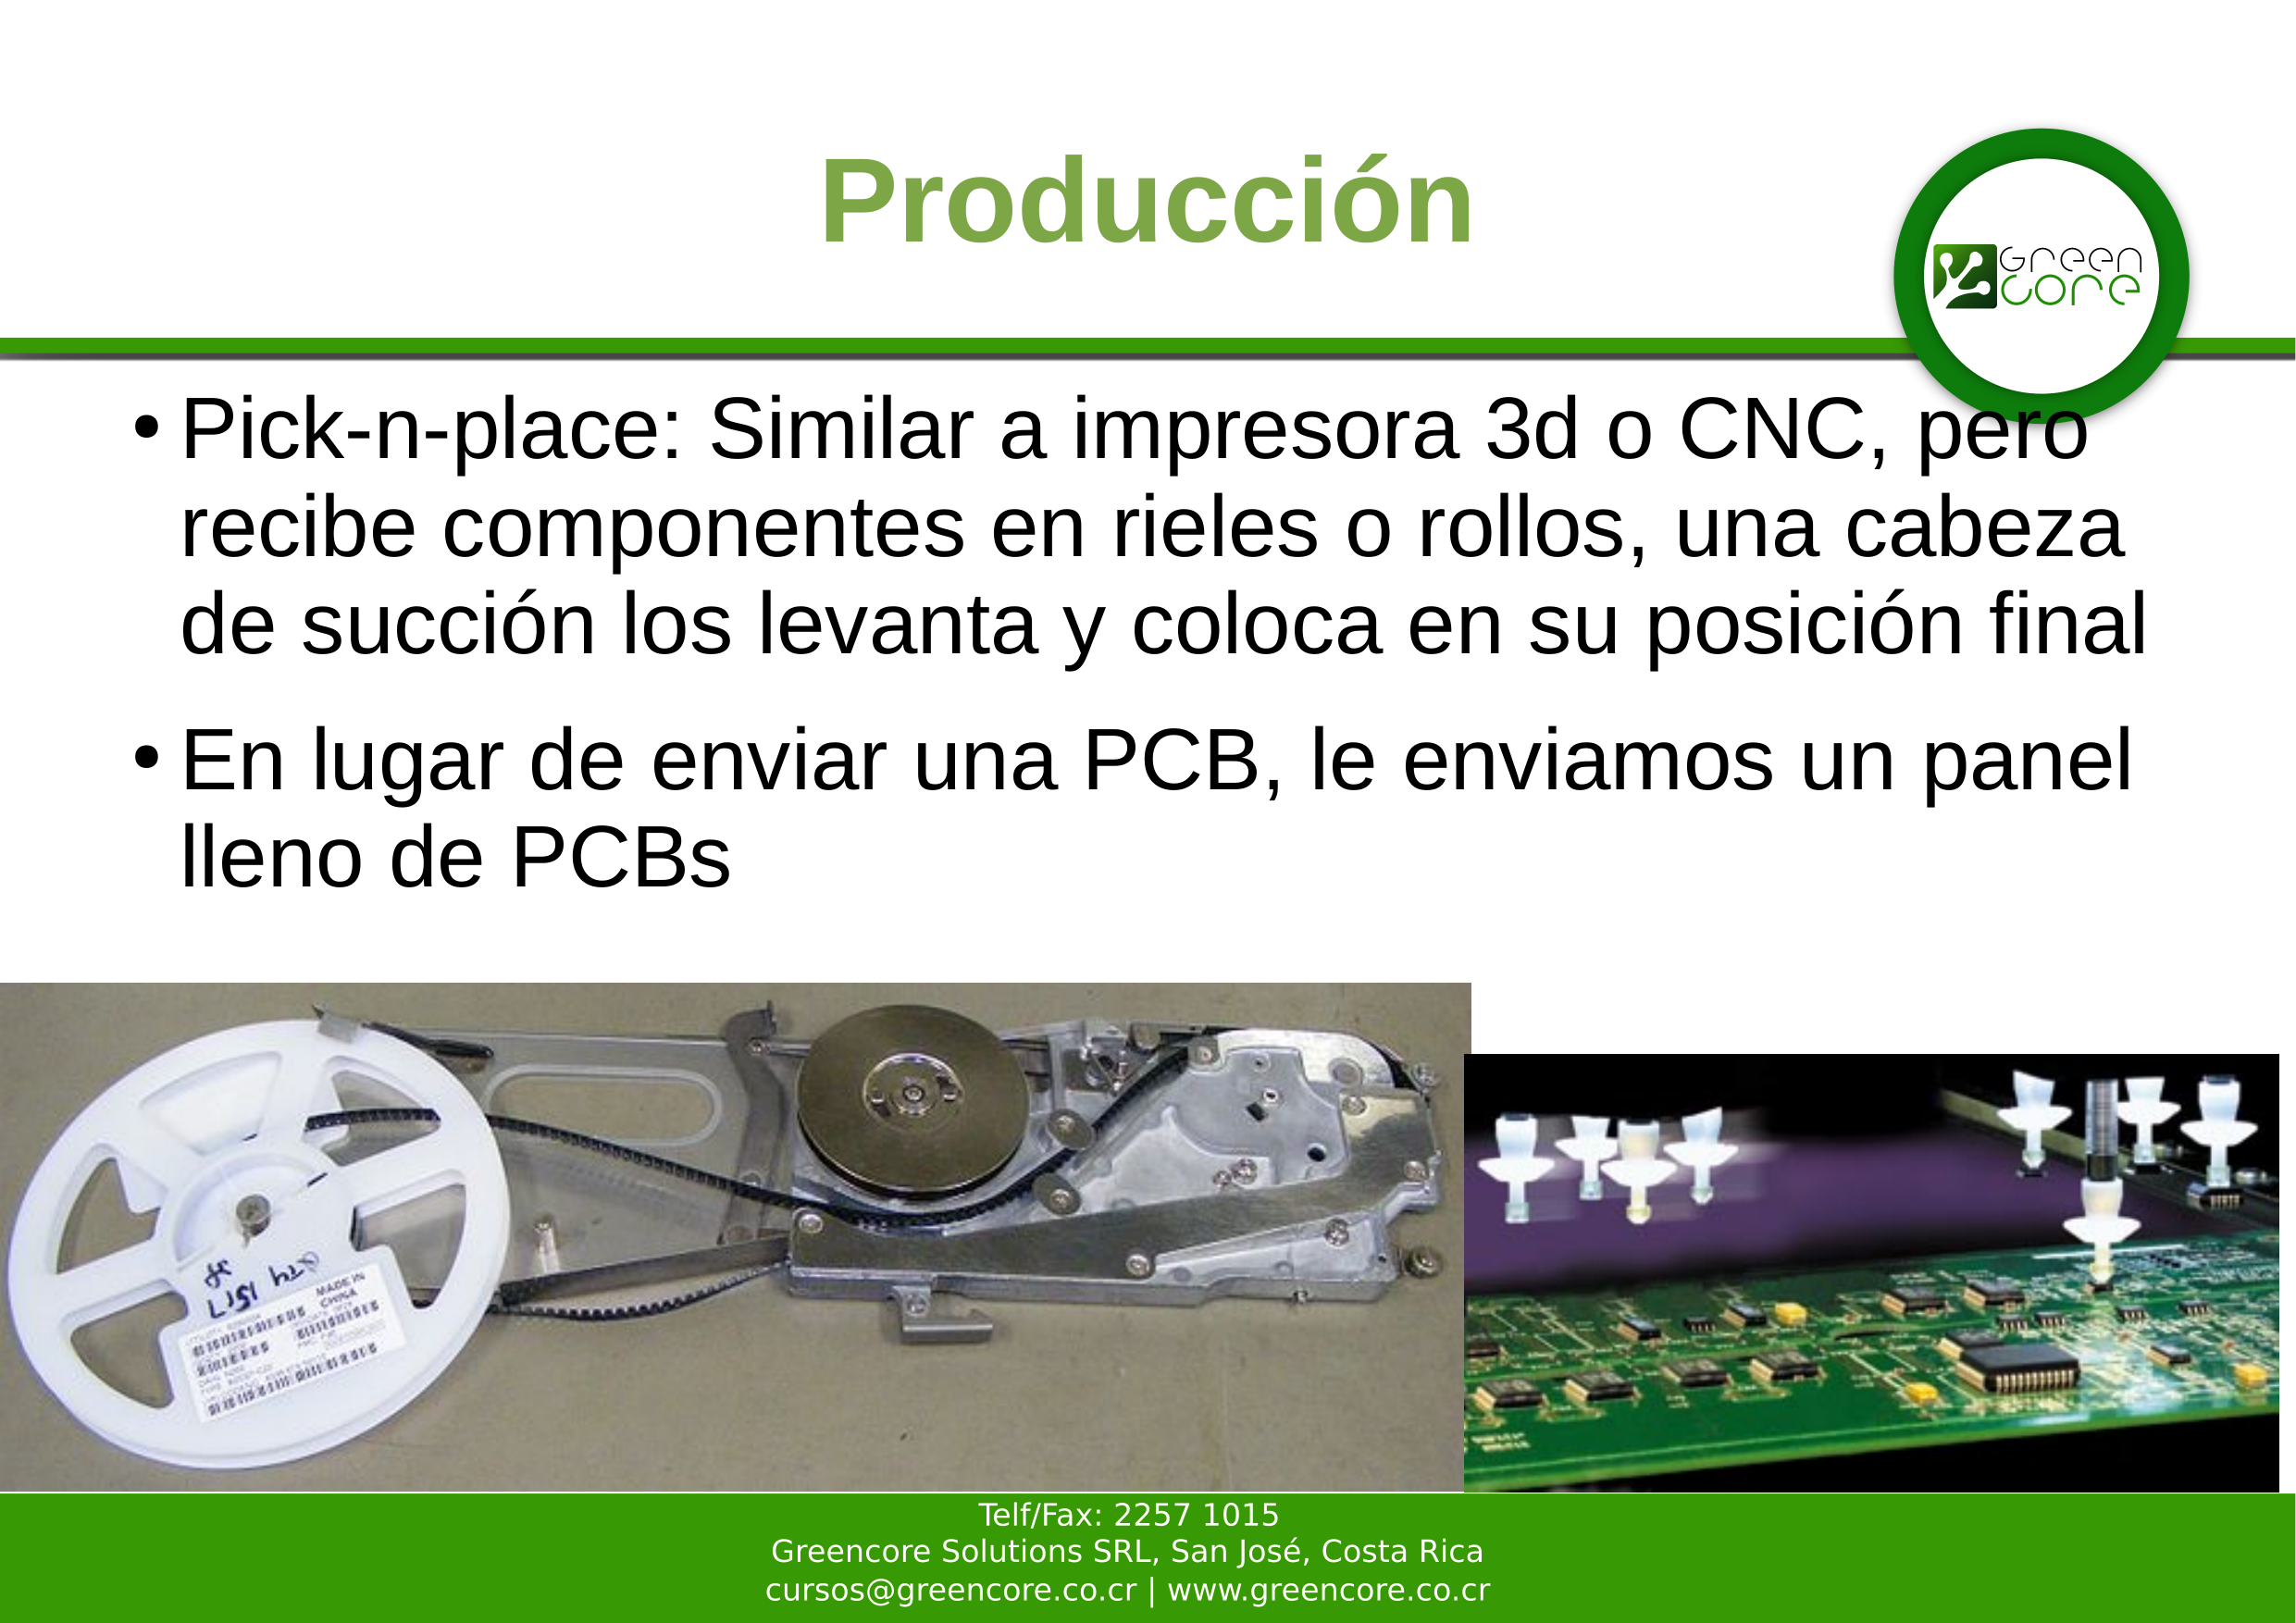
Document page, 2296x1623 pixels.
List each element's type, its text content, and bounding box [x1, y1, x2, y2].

picture [0, 0, 2296, 1623]
title Producción [115, 64, 2181, 336]
list Pick-n-place: Similar a impresora 3d o CNC, pero recibe componentes en rieles o rollos, una cabeza de succión los levanta y coloca en su posición final En lugar de enviar una PCB, le enviamos un panel lleno de PCBs [115, 379, 2181, 1054]
